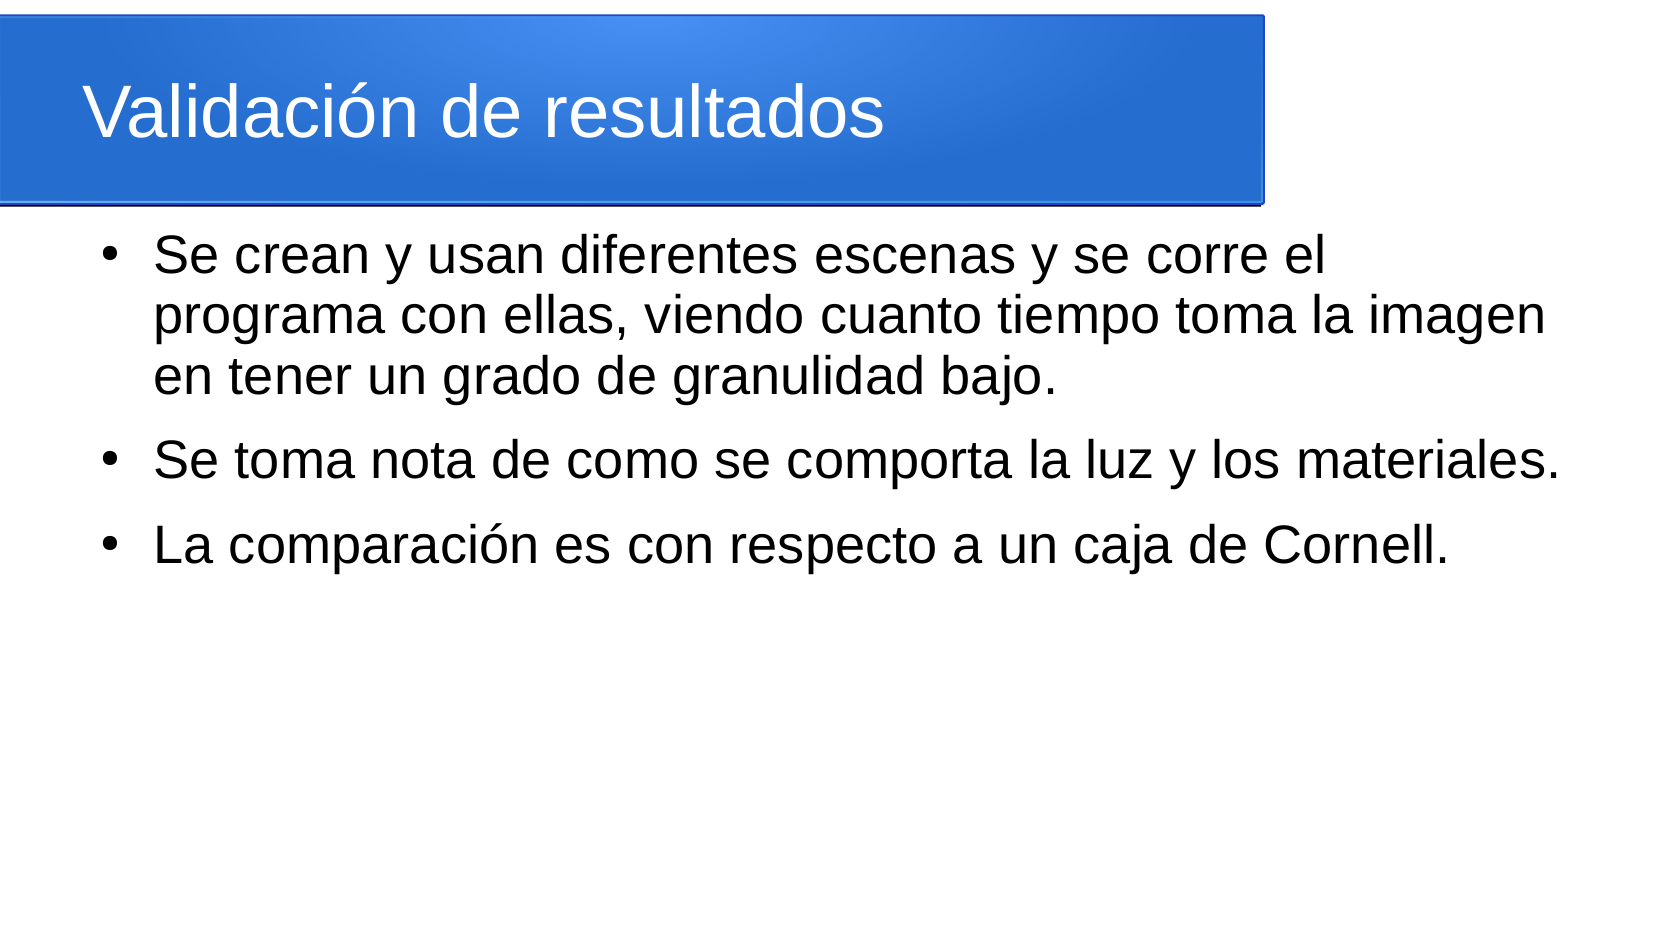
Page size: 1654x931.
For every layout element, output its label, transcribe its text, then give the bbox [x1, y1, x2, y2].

title Validación de resultados [82, 35, 1235, 189]
list Se crean y usan diferentes escenas y se corre el programa con ellas, viendo cuanto tiempo toma la imagen en tener un grado de granulidad bajo. Se toma nota de como se comporta la luz y los materiales. La comparación es con respecto a un caja de Cornell. [82, 224, 1571, 764]
